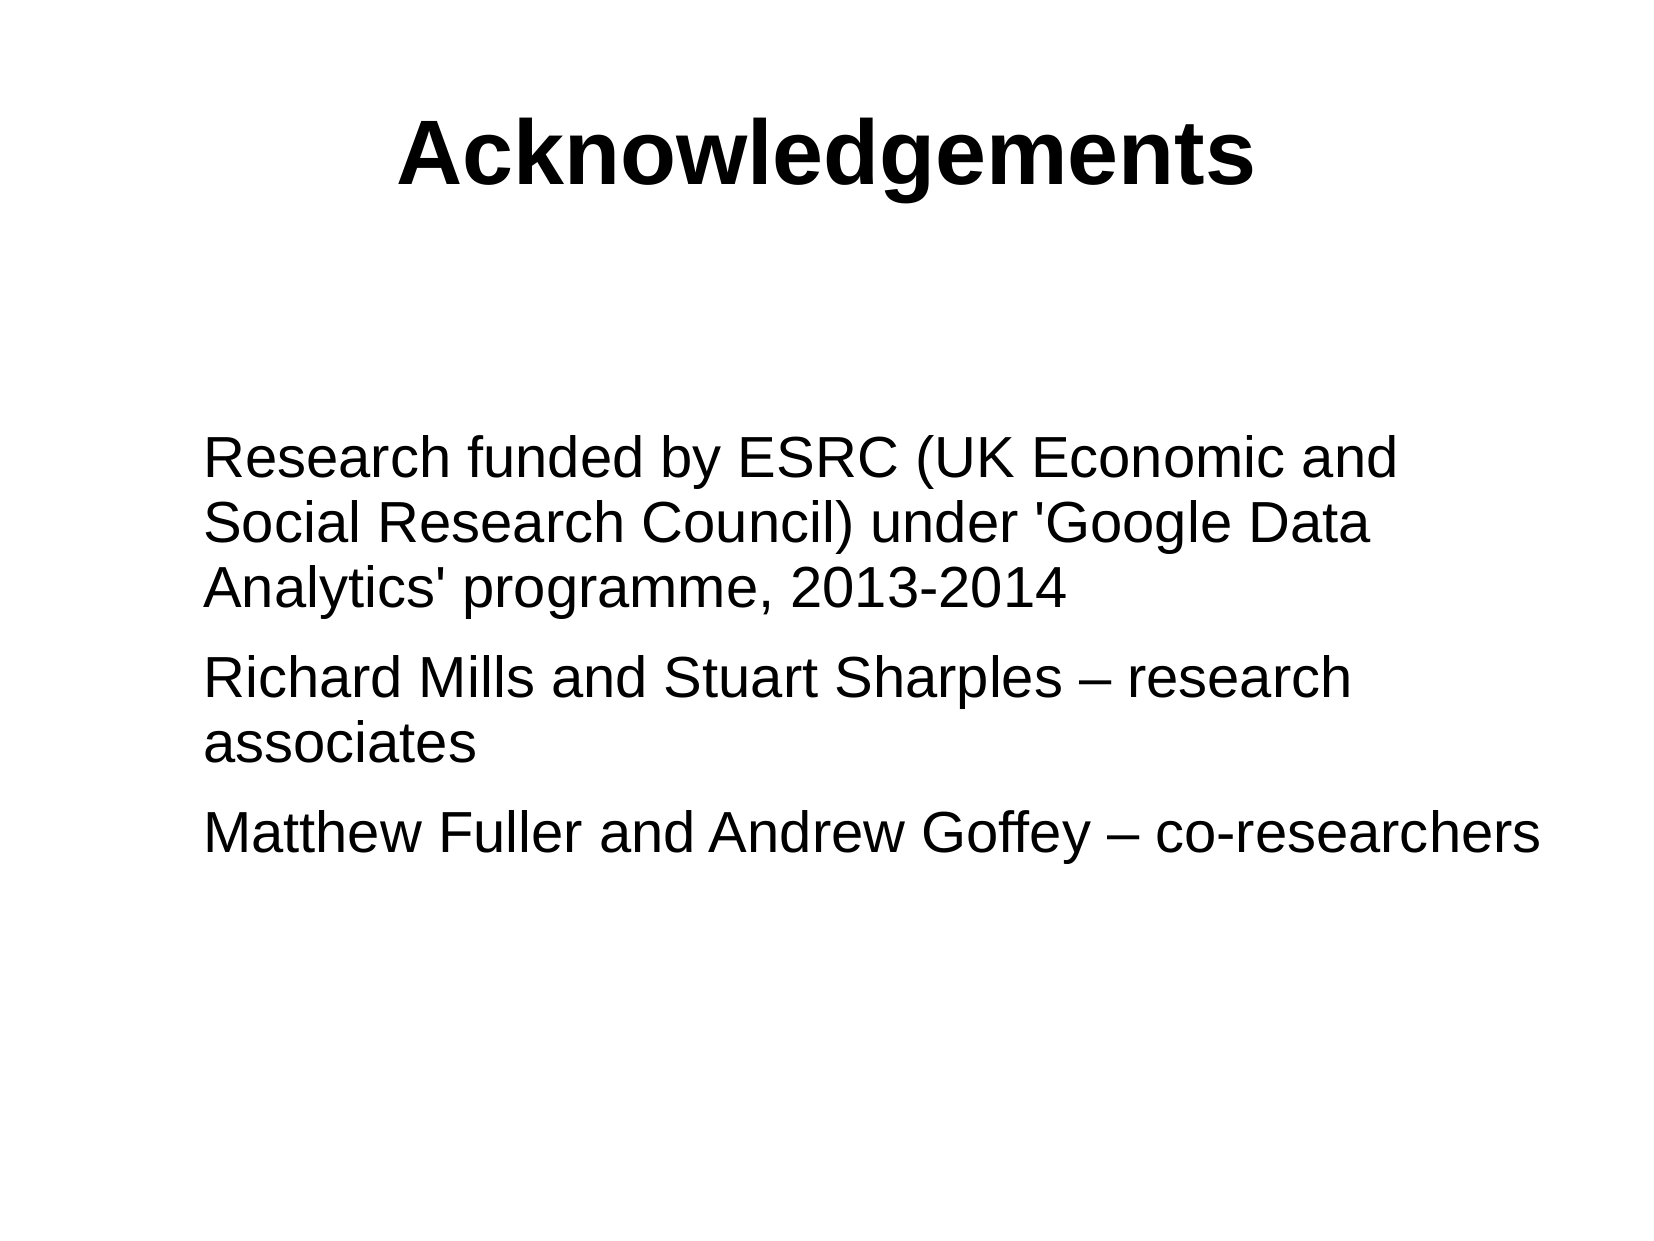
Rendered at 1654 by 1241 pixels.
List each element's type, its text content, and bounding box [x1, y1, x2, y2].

list Research funded by ESRC (UK Economic and Social Research Council) under 'Google Data Analytics' programme, 2013-2014 Richard Mills and Stuart Sharples – research associates Matthew Fuller and Andrew Goffey – co-researchers [141, 425, 1571, 875]
title Acknowledgements [82, 49, 1571, 257]
